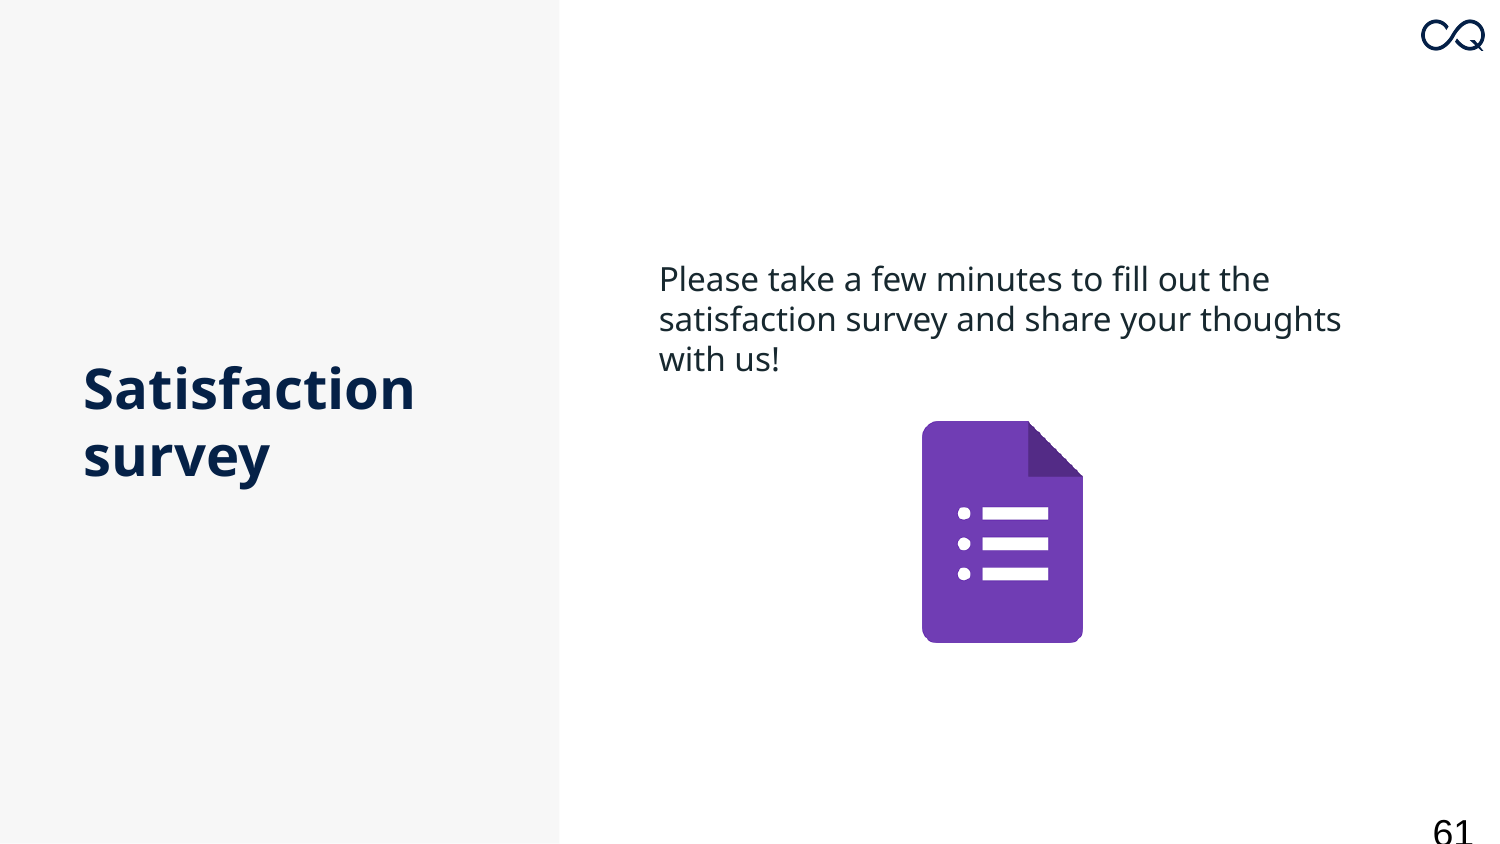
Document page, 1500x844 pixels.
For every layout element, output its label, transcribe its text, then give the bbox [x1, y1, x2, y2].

title Satisfaction survey [68, 337, 478, 559]
picture [922, 421, 1083, 643]
list Please take a few minutes to fill out the satisfaction survey and share your thoughts with us! [643, 243, 1373, 808]
picture [1421, 19, 1485, 51]
